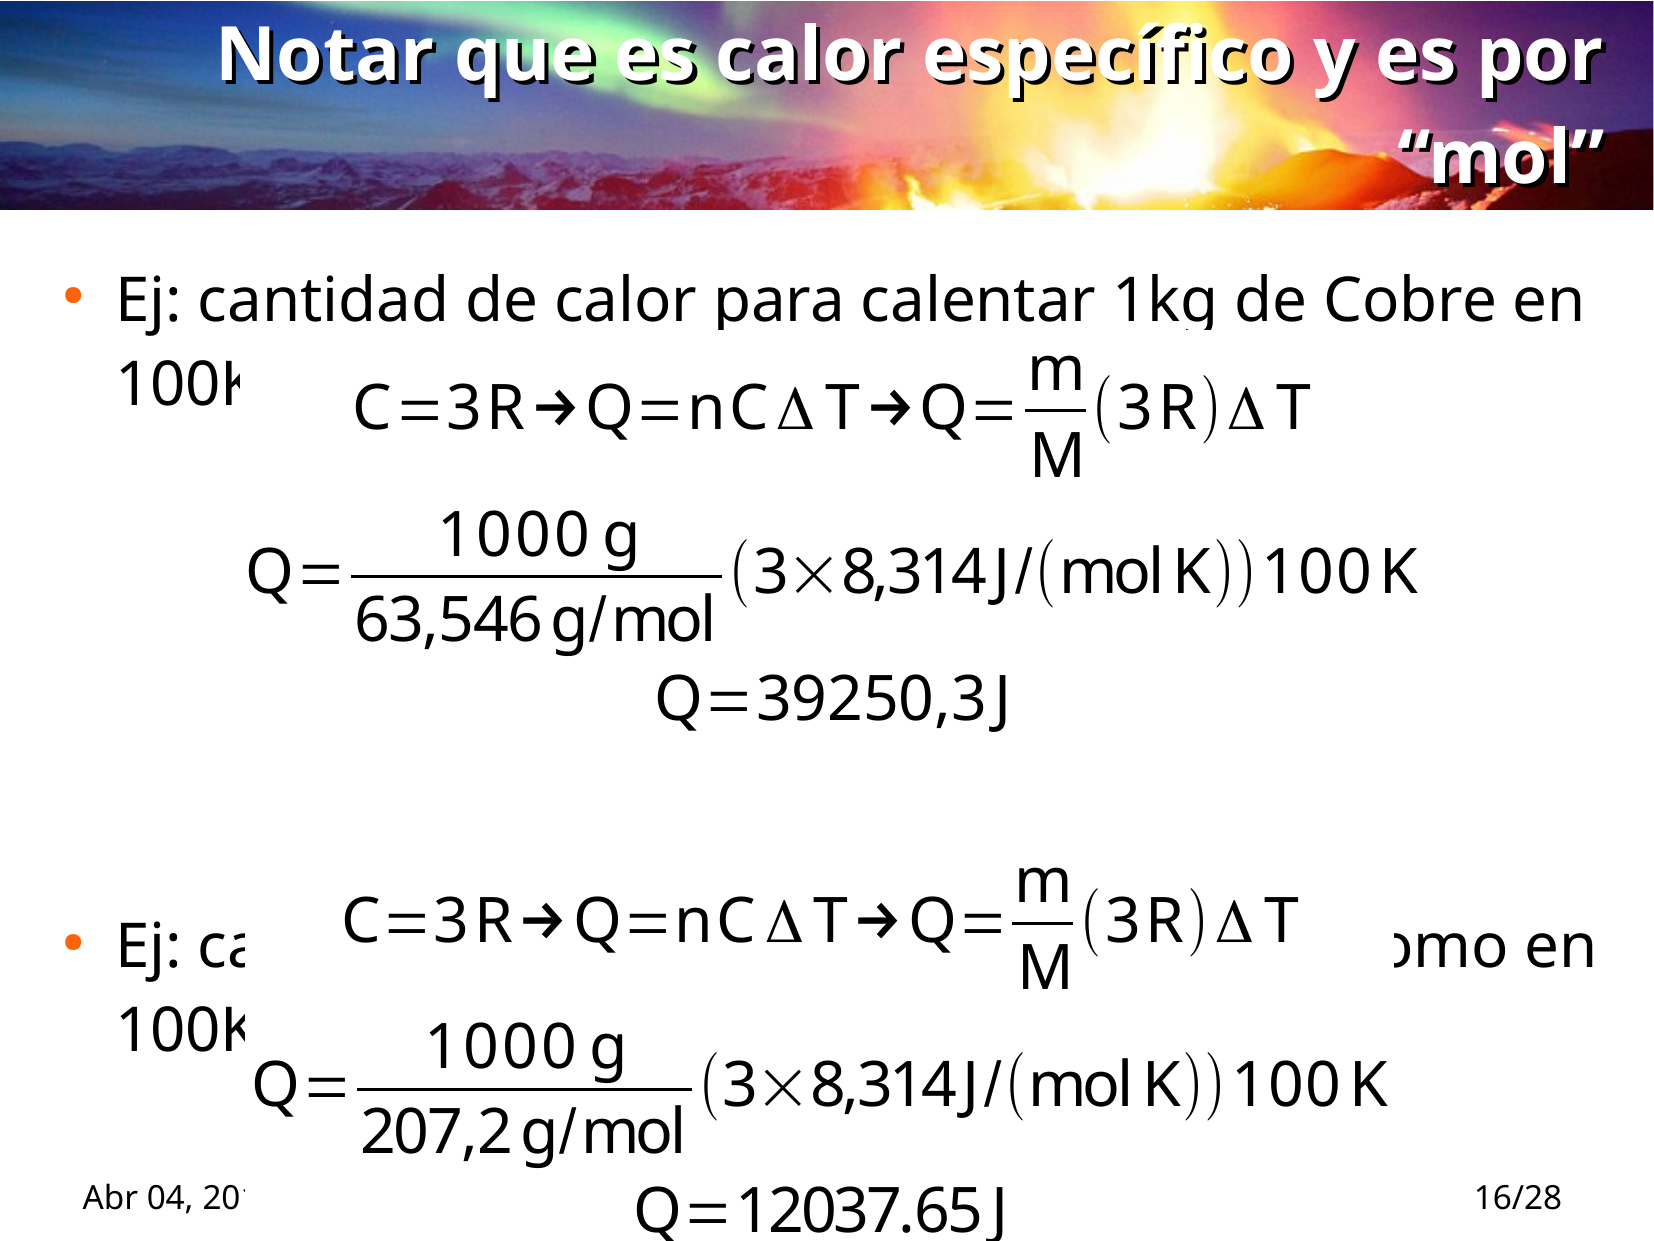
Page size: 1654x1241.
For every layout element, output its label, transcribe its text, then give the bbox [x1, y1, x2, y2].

list Ej: cantidad de calor para calentar 1kg de Cobre en 100K Ej: cantidad de calor para calentar 1kg de Plomo en 100K [45, 255, 1606, 1156]
picture [0, 1, 1654, 210]
title Notar que es calor específico y es por “mol” [45, 15, 1606, 191]
chart [245, 843, 1395, 1241]
chart [239, 330, 1425, 737]
